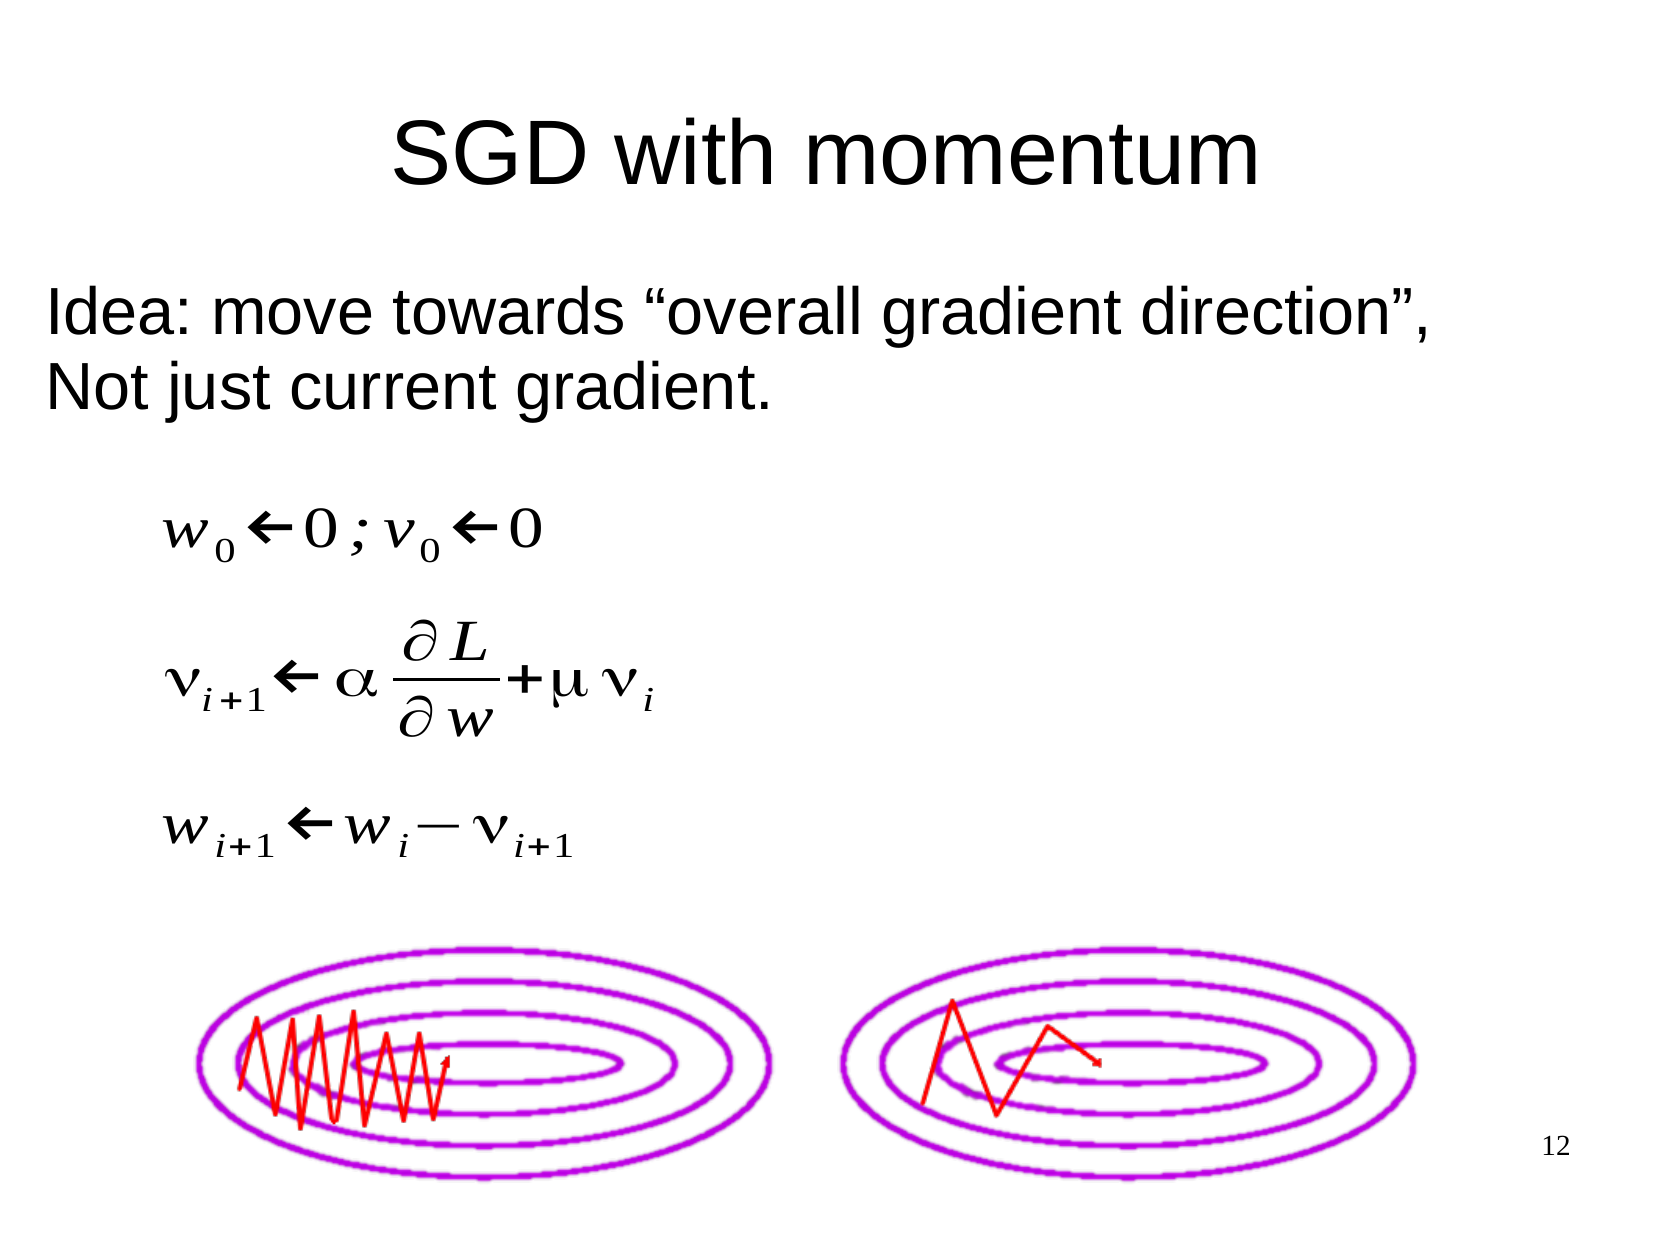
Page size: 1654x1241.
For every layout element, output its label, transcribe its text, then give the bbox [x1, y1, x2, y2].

chart [143, 496, 563, 572]
text_box Idea: move towards “overall gradient direction”, Not just current gradient. [45, 274, 1471, 499]
title SGD with momentum [82, 49, 1571, 257]
chart [143, 792, 593, 867]
picture [178, 930, 1460, 1203]
chart [143, 608, 673, 749]
